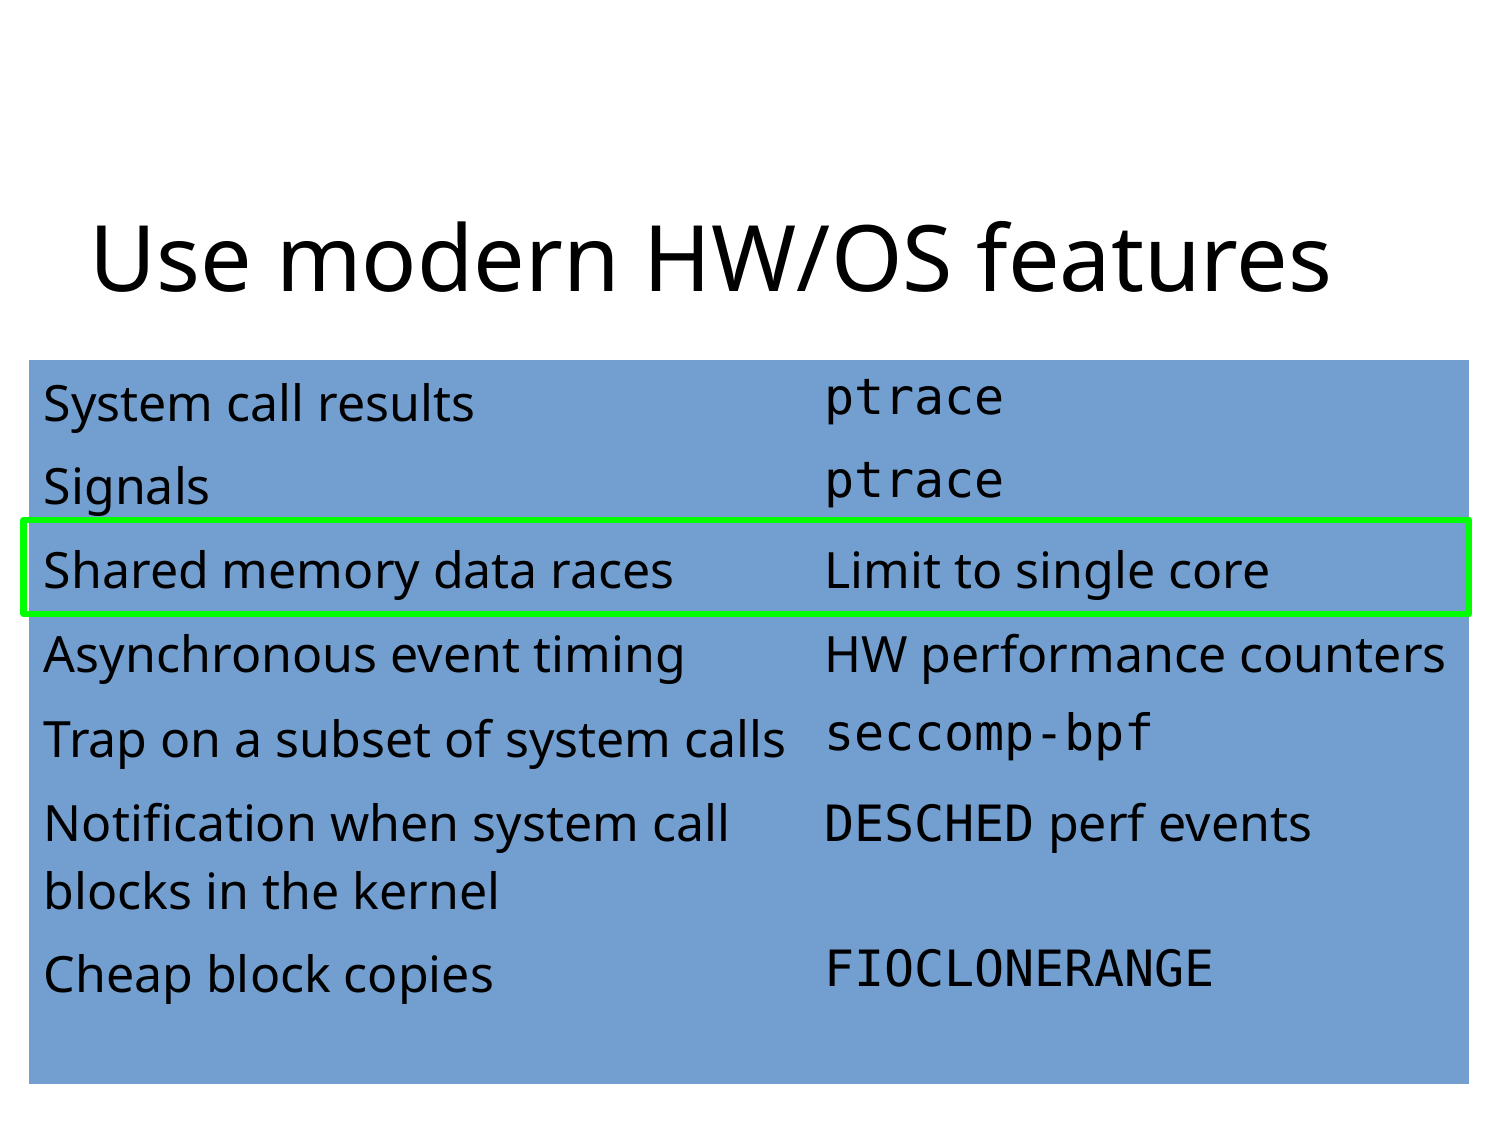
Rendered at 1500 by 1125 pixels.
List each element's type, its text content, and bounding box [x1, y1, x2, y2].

table_cell ptrace [809, 444, 1469, 517]
table_cell Notification when system call blocks in the kernel [29, 780, 809, 932]
table_cell Asynchronous event timing [29, 617, 809, 697]
table_cell Cheap block copies [29, 932, 809, 1084]
table_header ptrace [809, 360, 1469, 444]
table_cell DESCHED perf events [809, 780, 1469, 932]
text_box Use modern HW/OS features [74, 172, 1424, 337]
table_cell Shared memory data races [29, 528, 809, 611]
table_cell ptrace [809, 523, 1466, 528]
table_cell Trap on a subset of system calls [29, 697, 809, 780]
table_cell Limit to single core [809, 528, 1466, 611]
table_cell Signals [29, 444, 809, 517]
table_header System call results [29, 360, 809, 444]
table_cell seccomp-bpf [809, 697, 1469, 780]
table_cell FIOCLONERANGE [809, 932, 1469, 1084]
table_cell HW performance counters [809, 617, 1469, 697]
table_cell Signals [29, 523, 809, 528]
